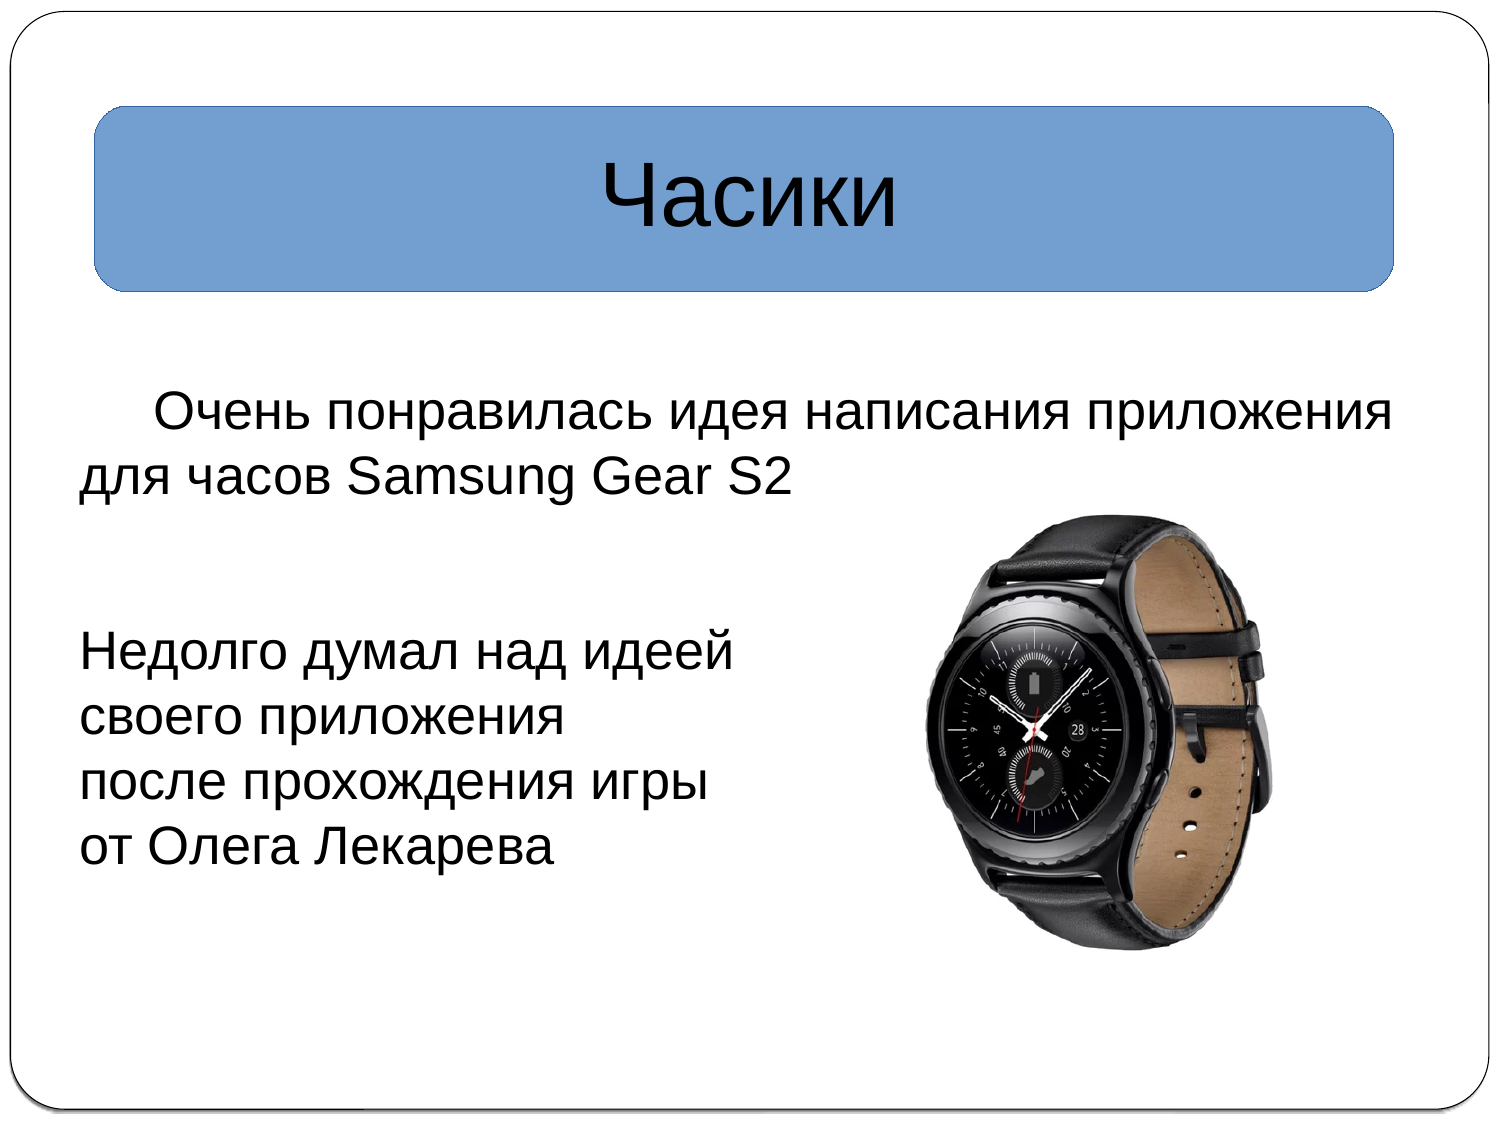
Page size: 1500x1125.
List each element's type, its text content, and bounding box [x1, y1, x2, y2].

text_box [106, 284, 1382, 292]
text_box Очень понравилась идея написания приложения для часов Samsung Gear S2 Недолго думал над идеей своего приложения после прохождения игры от Олега Лекарева [79, 330, 1430, 983]
text_box Часики [75, 95, 1425, 284]
picture [873, 507, 1323, 957]
